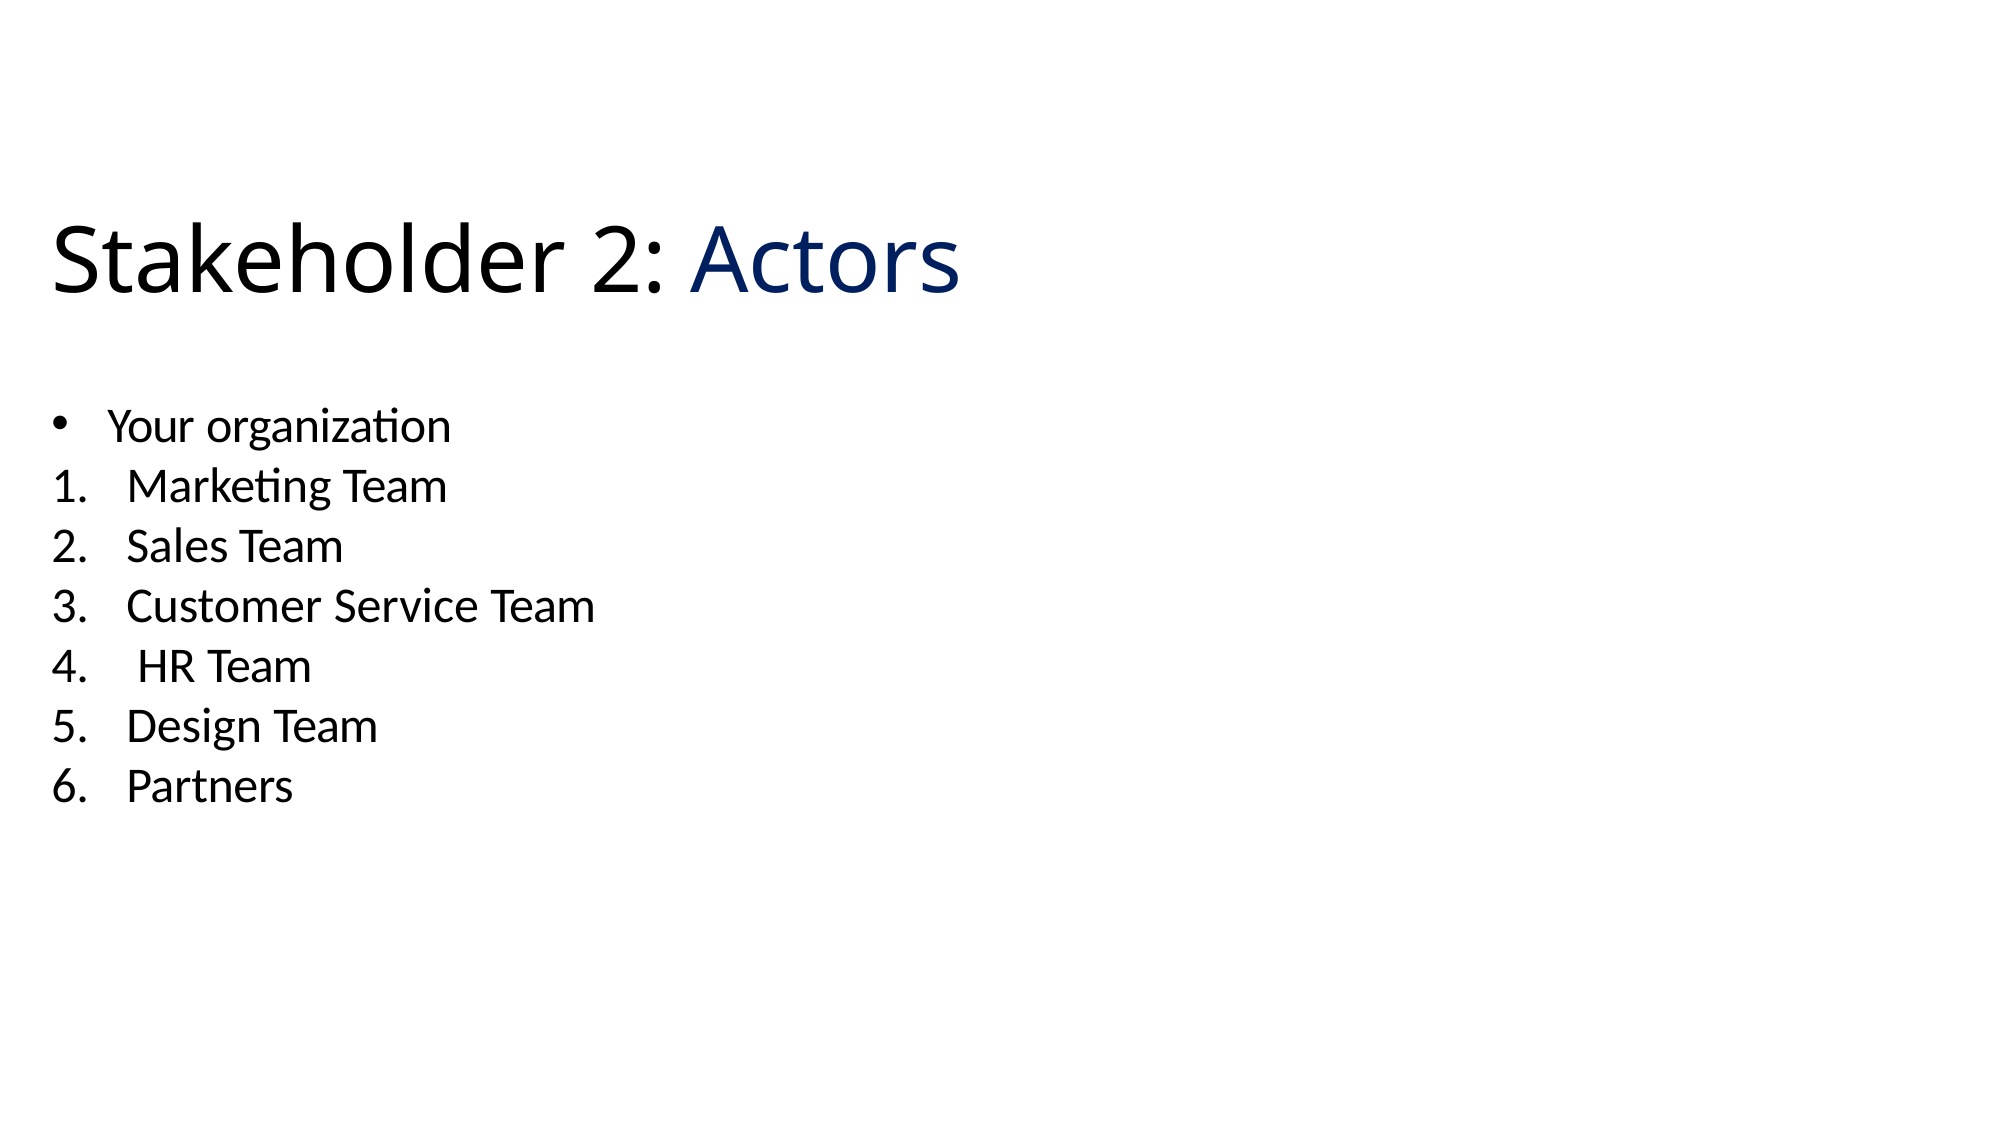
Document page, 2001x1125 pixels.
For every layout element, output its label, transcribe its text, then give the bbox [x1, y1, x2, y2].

title Stakeholder 2: Actors [48, 197, 1157, 311]
text_box Your organization Marketing Team Sales Team Customer Service Team HR Team Design Team Partners [51, 389, 604, 817]
